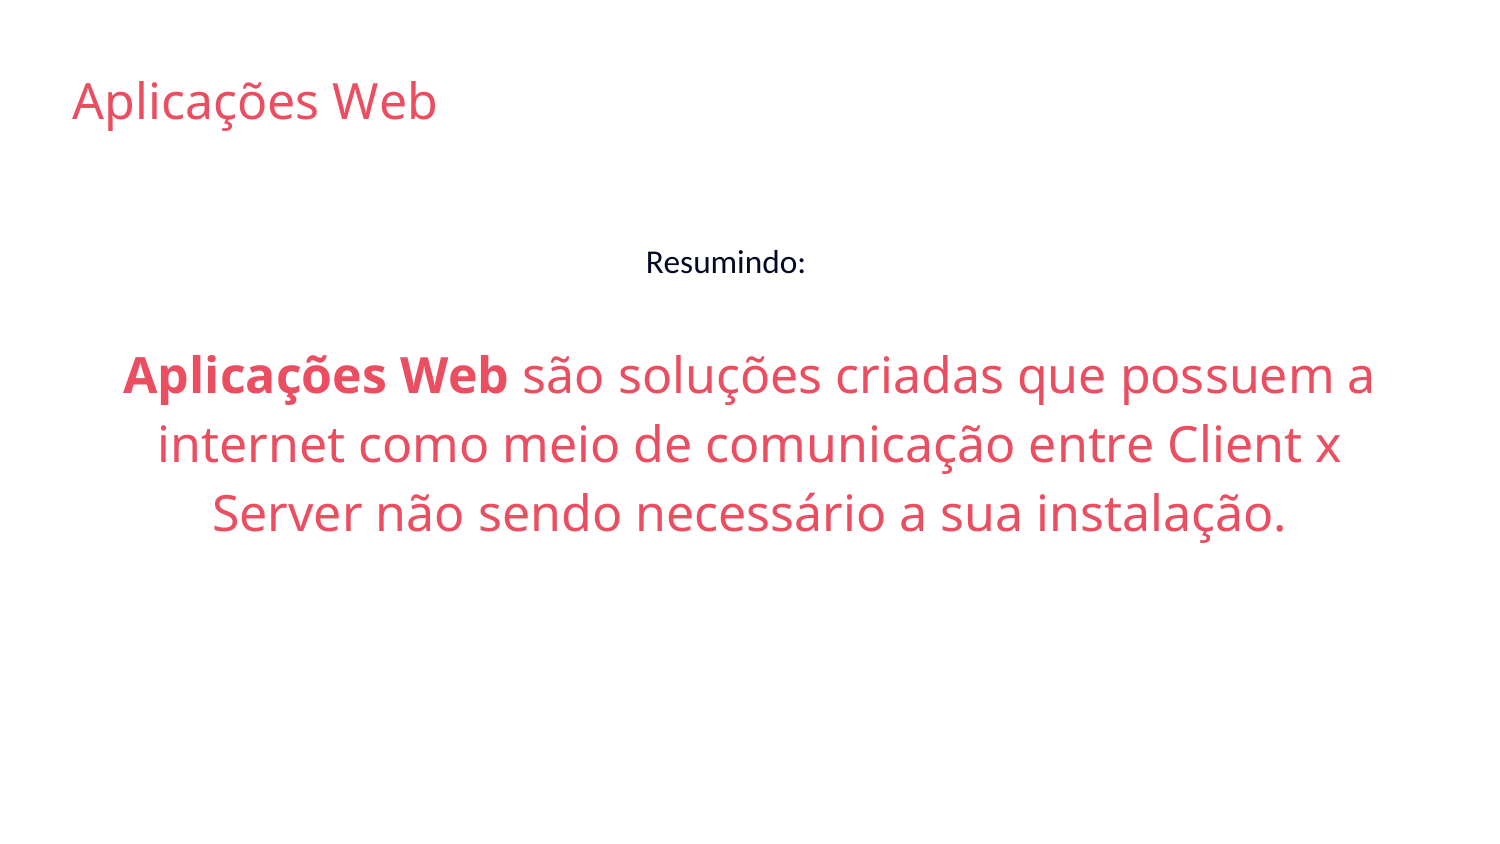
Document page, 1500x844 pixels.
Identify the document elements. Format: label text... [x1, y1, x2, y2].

text_box Aplicações Web [57, 45, 1274, 126]
text_box Aplicações Web são soluções criadas que possuem a internet como meio de comunicação entre Client x Server não sendo necessário a sua instalação. [107, 319, 1393, 556]
text_box Resumindo: [31, 224, 1404, 289]
